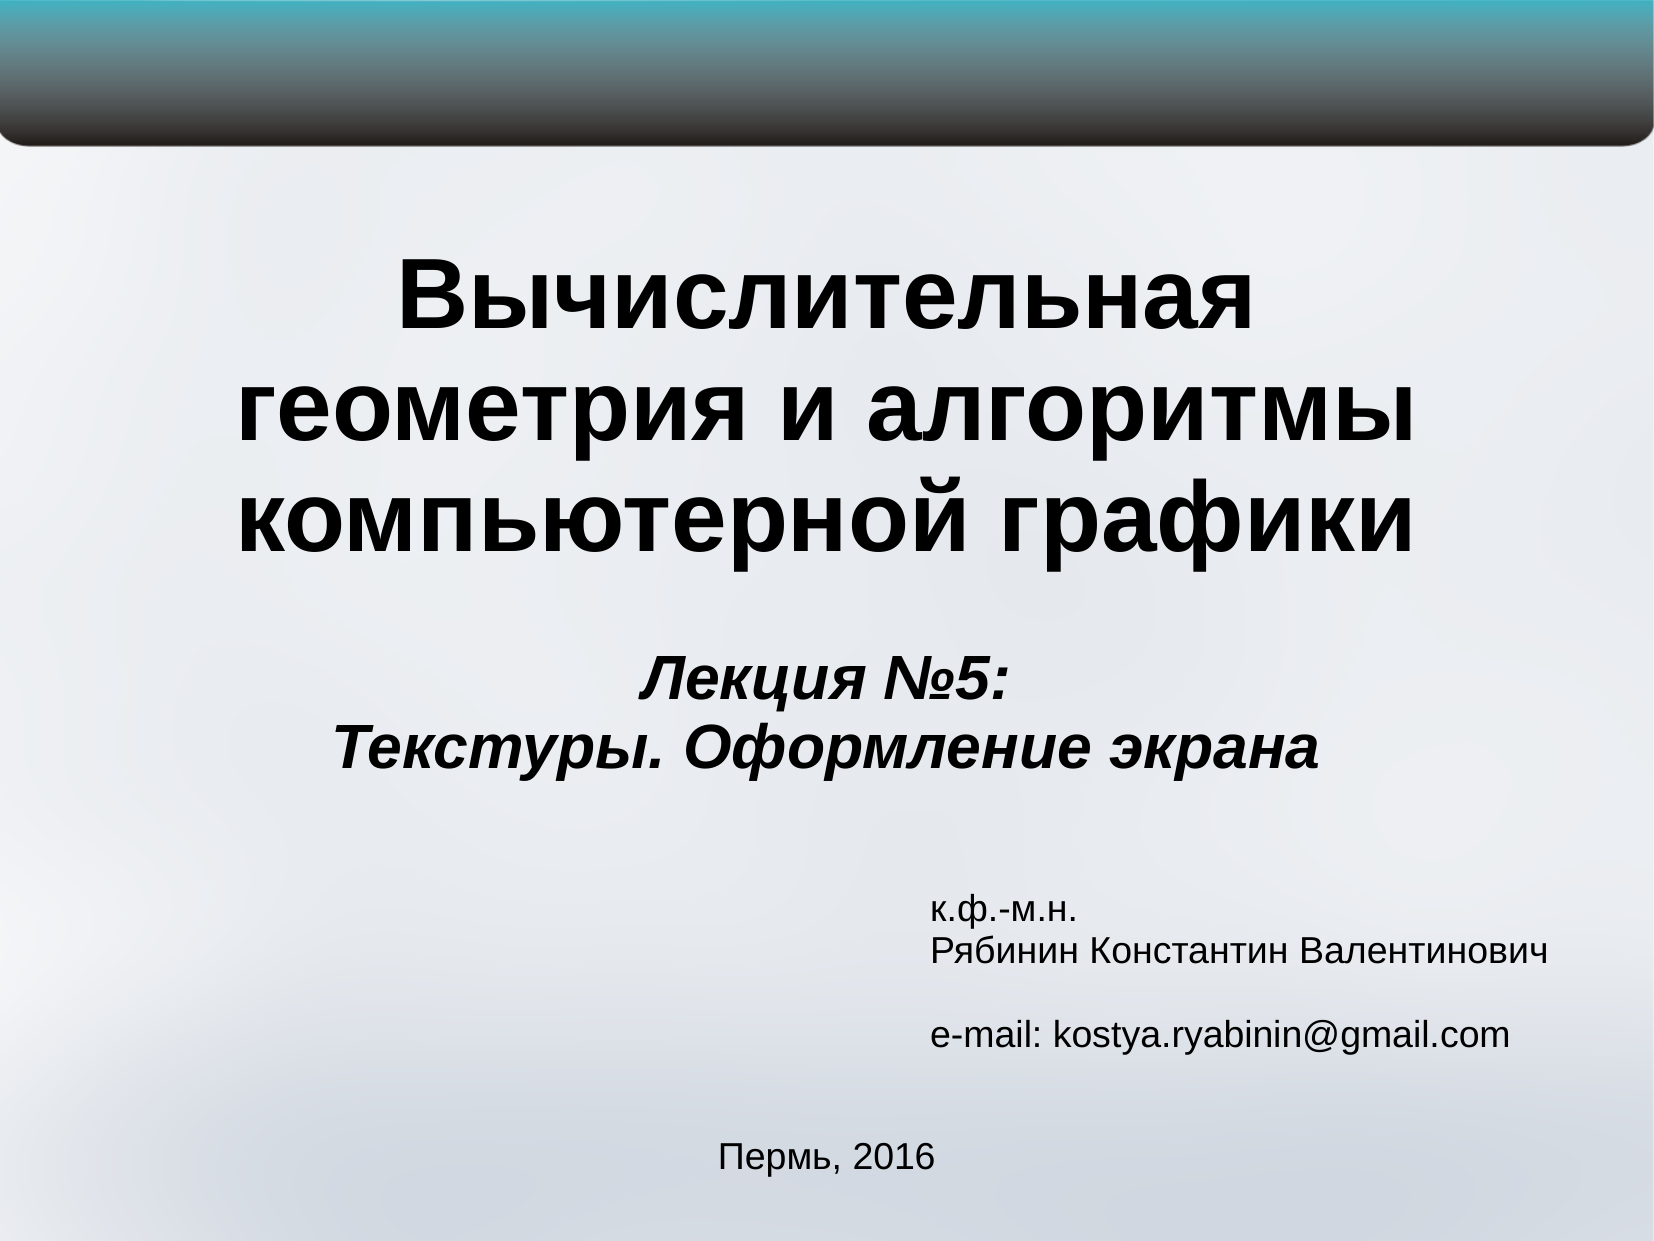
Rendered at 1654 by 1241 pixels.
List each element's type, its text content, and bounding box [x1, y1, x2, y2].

text_box Вычислительная геометрия и алгоритмы компьютерной графики Лекция №5: Текстуры. Оформление экрана [147, 230, 1506, 790]
picture [0, 0, 1654, 1241]
text_box Пермь, 2016 [590, 1127, 1063, 1185]
text_box к.ф.-м.н. Рябинин Константин Валентинович e-mail: kostya.ryabinin@gmail.com [915, 879, 1595, 1063]
